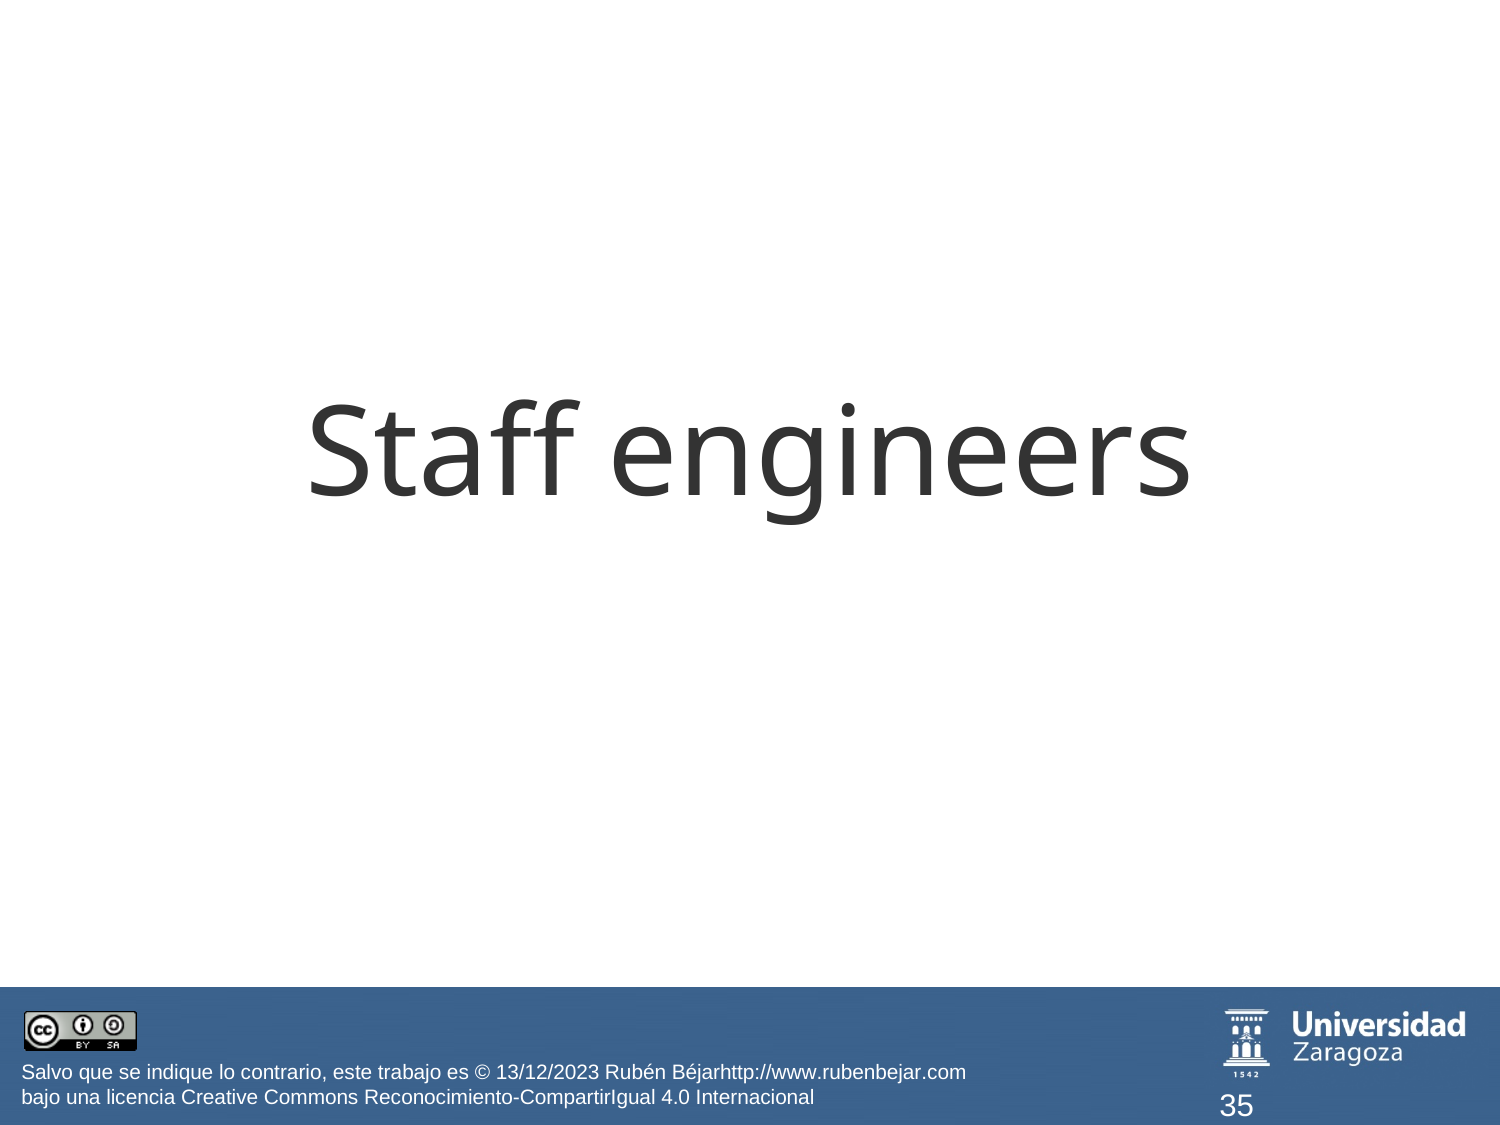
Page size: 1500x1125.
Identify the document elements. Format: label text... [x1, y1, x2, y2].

text_box Staff engineers [169, 307, 1331, 585]
picture [0, 987, 1500, 1125]
